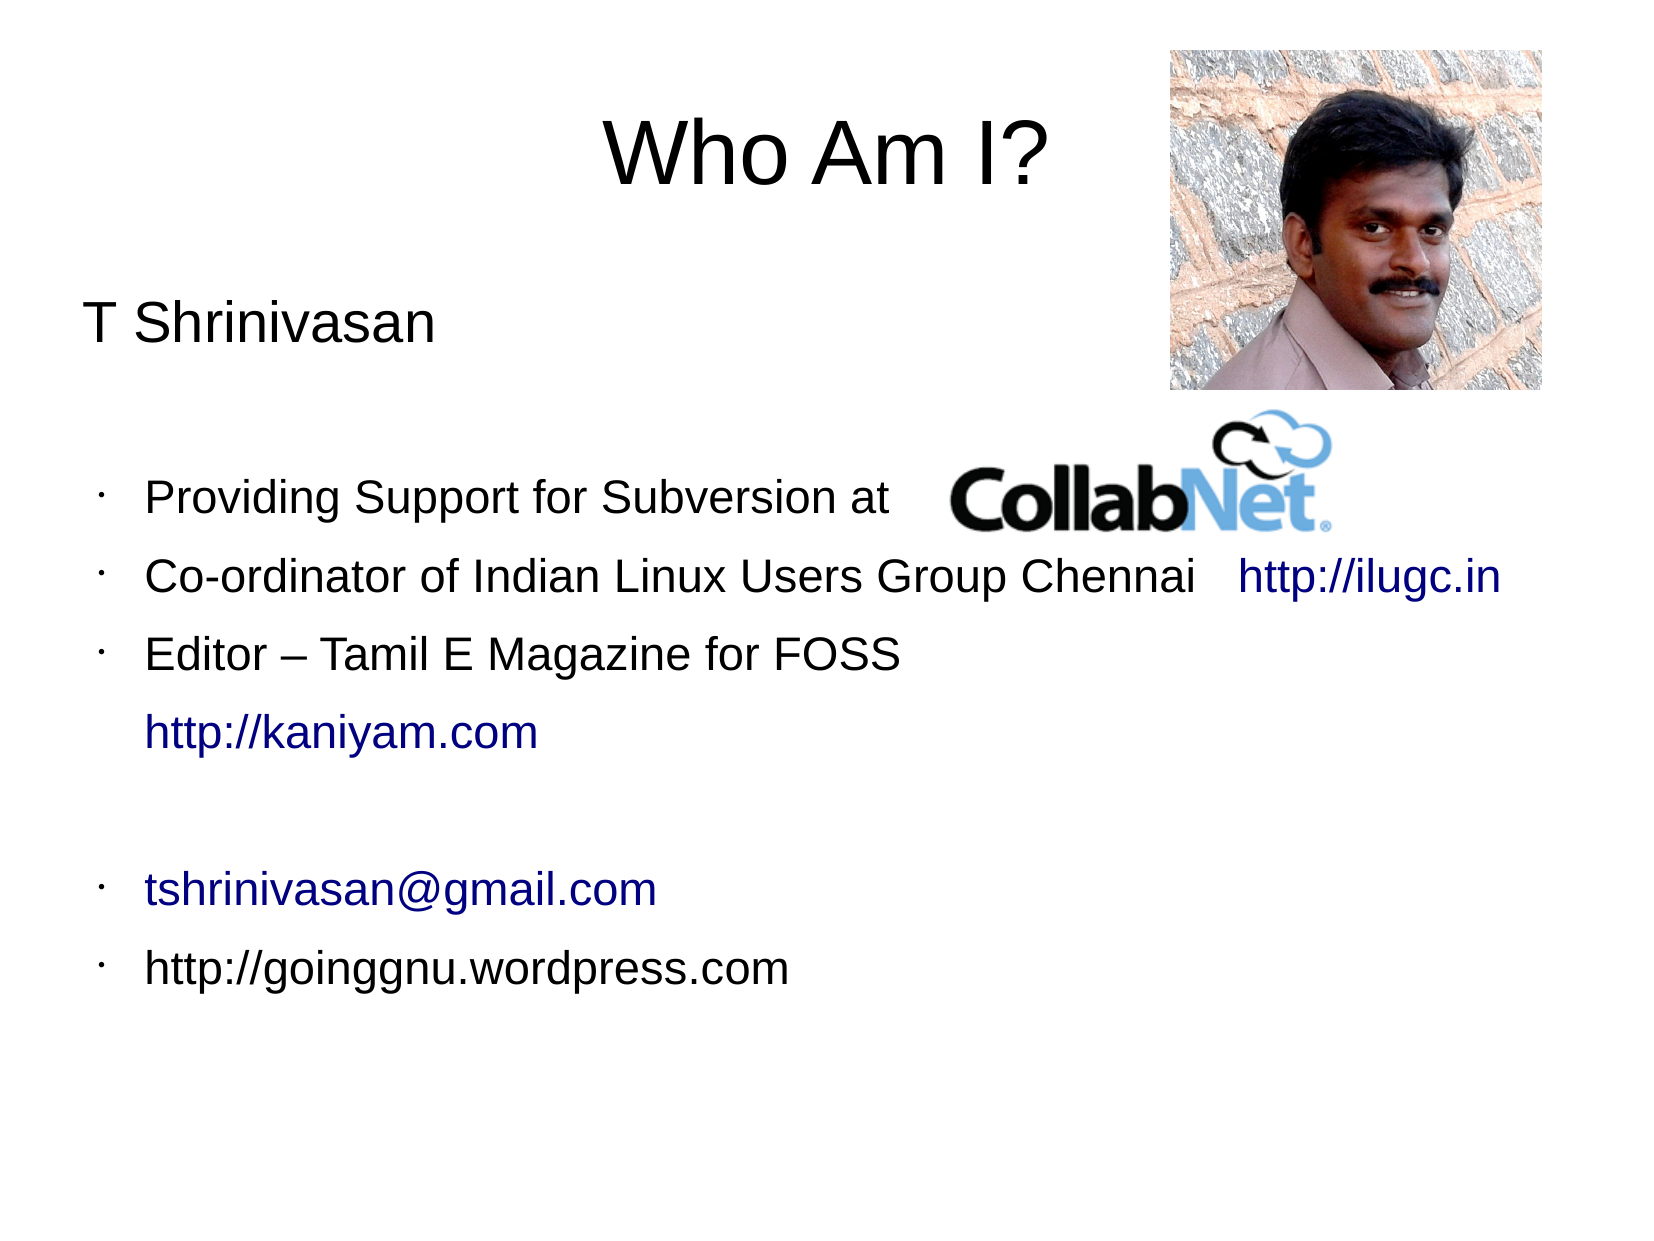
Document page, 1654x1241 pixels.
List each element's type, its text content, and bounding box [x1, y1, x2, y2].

picture [1170, 50, 1542, 391]
picture [945, 402, 1336, 541]
title Who Am I? [82, 49, 1571, 257]
list T Shrinivasan Providing Support for Subversion at Co-ordinator of Indian Linux Users Group Chennai http://ilugc.in Editor – Tamil E Magazine for FOSS http://kaniyam.com tshrinivasan@gmail.com http://goinggnu.wordpress.com [82, 290, 1538, 1010]
